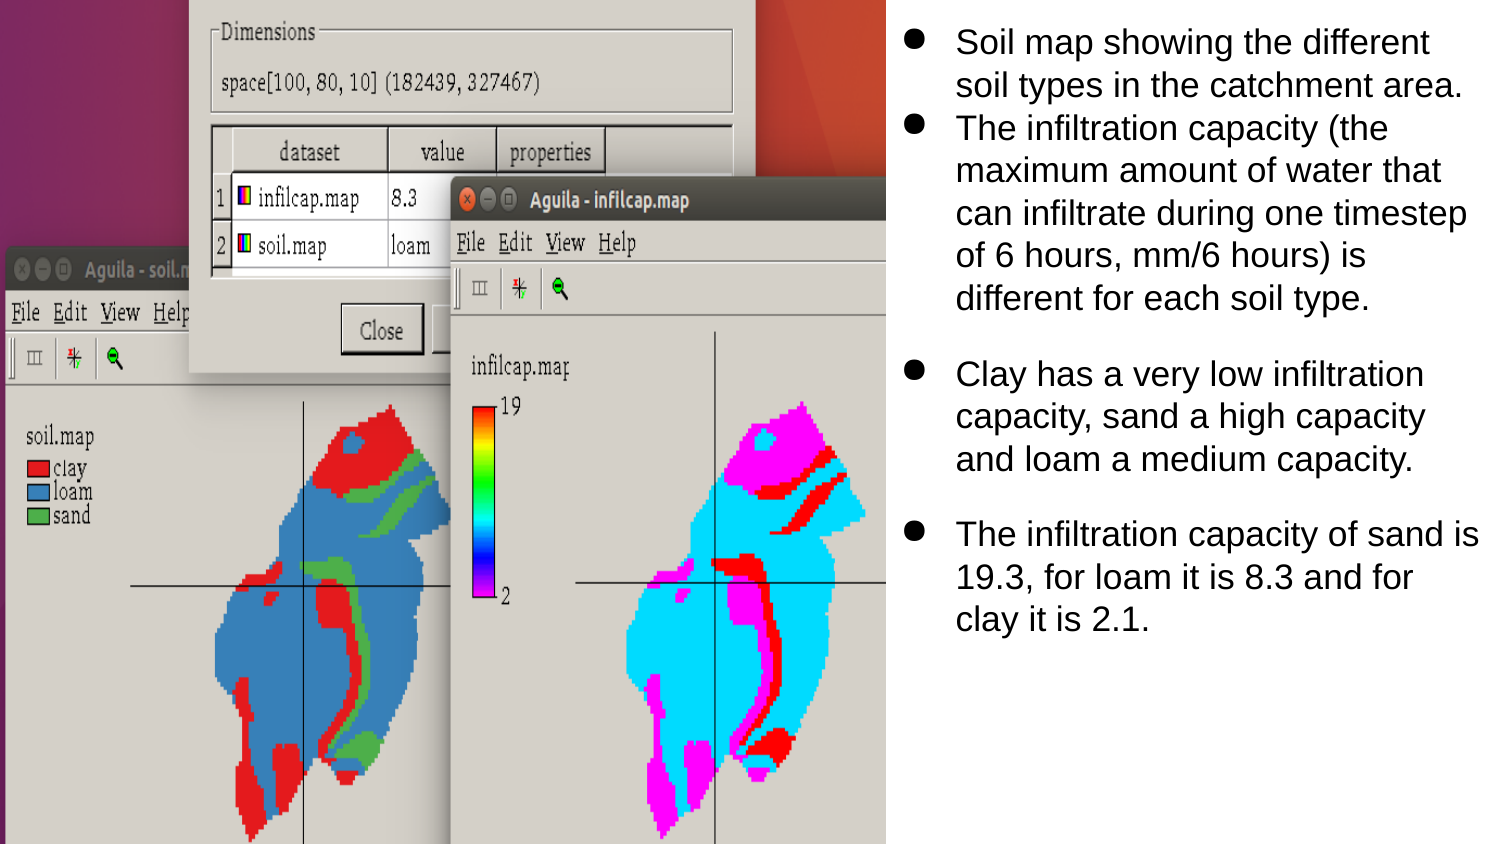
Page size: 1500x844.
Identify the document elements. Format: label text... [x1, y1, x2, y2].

list Soil map showing the different soil types in the catchment area. The infiltration capacity (the maximum amount of water that can infiltrate during one timestep of 6 hours, mm/6 hours) is different for each soil type. Clay has a very low infiltration capacity, sand a high capacity and loam a medium capacity. The infiltration capacity of sand is 19.3, for loam it is 8.3 and for clay it is 2.1. [886, 4, 1500, 840]
picture [0, 0, 886, 844]
